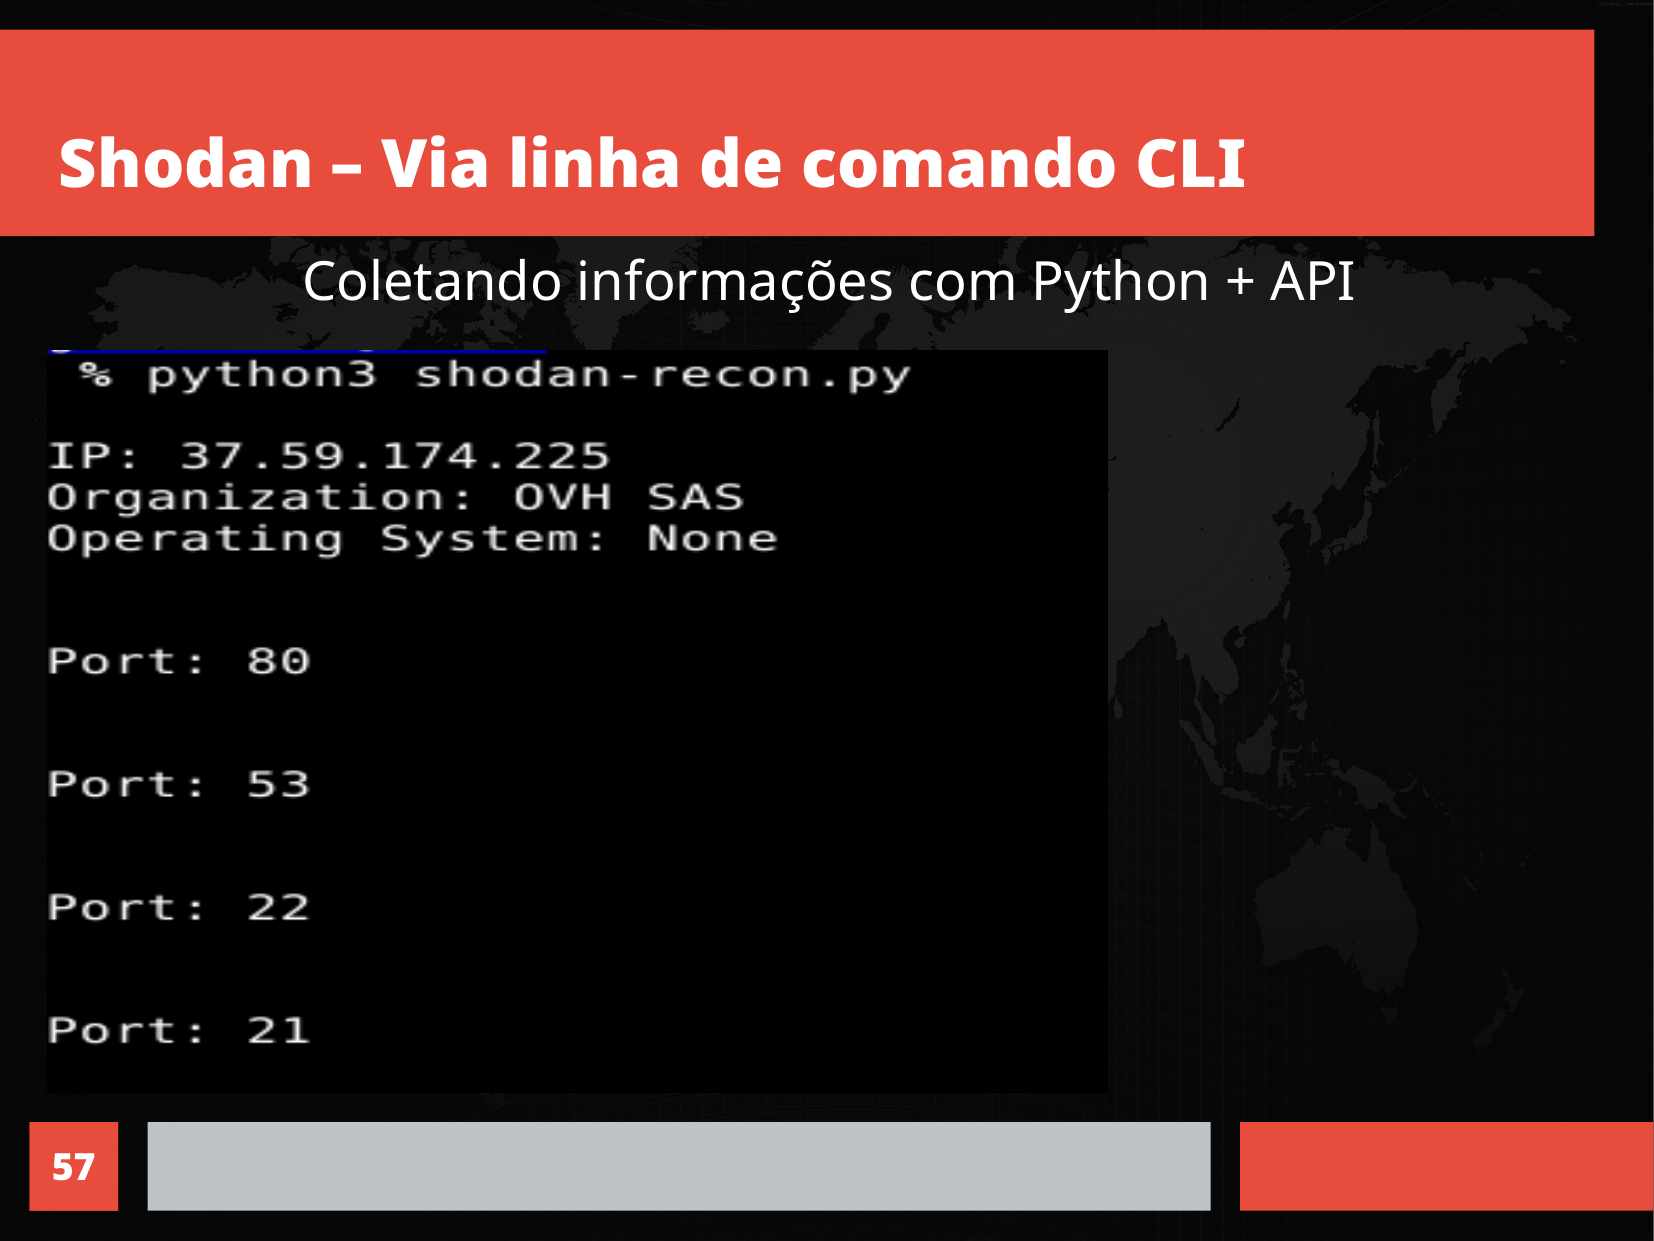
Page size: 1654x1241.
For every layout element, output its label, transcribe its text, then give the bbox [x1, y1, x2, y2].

title Shodan – Via linha de comando CLI [59, 59, 1595, 207]
list Coletando informações com Python + API [59, 242, 1565, 345]
list [59, 345, 1565, 1093]
picture [0, 0, 1654, 1241]
